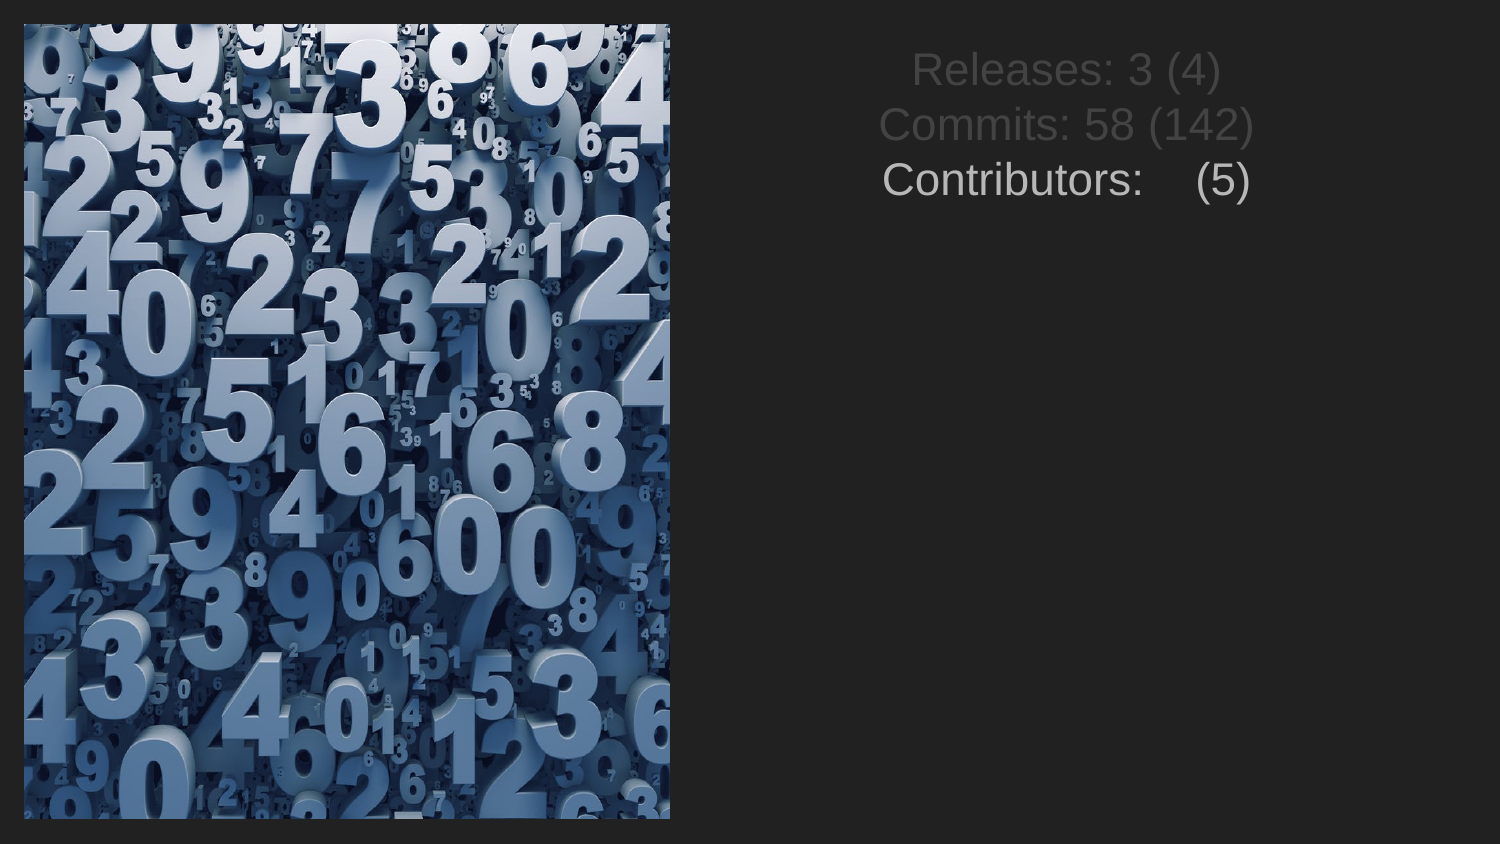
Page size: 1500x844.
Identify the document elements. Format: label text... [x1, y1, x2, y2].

picture [24, 24, 670, 819]
text_box Releases: 3 (4) Commits: 58 (142) Contributors: 3 (5) [670, 24, 1464, 819]
